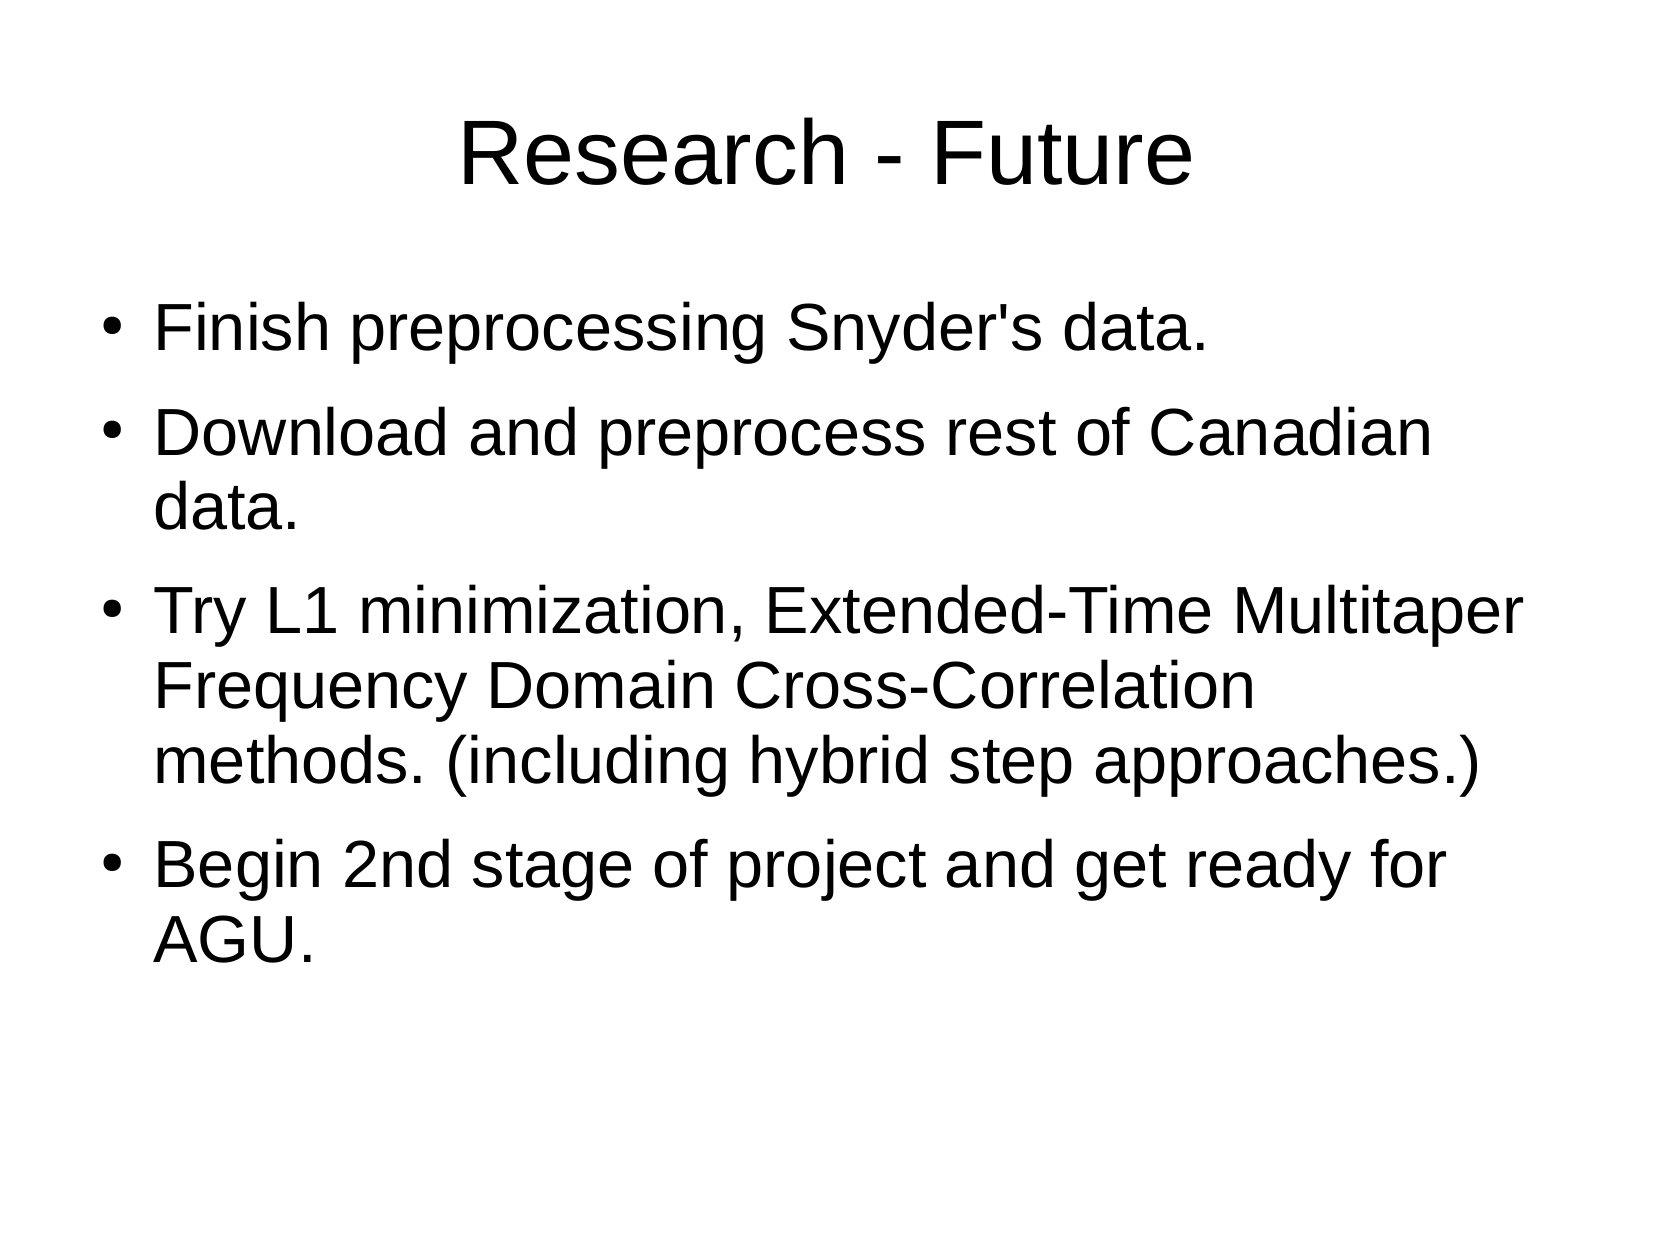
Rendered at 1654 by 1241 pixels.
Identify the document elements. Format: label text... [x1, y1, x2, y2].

list Finish preprocessing Snyder's data. Download and preprocess rest of Canadian data. Try L1 minimization, Extended-Time Multitaper Frequency Domain Cross-Correlation methods. (including hybrid step approaches.) Begin 2nd stage of project and get ready for AGU. [82, 290, 1538, 1010]
title Research - Future [82, 49, 1571, 257]
